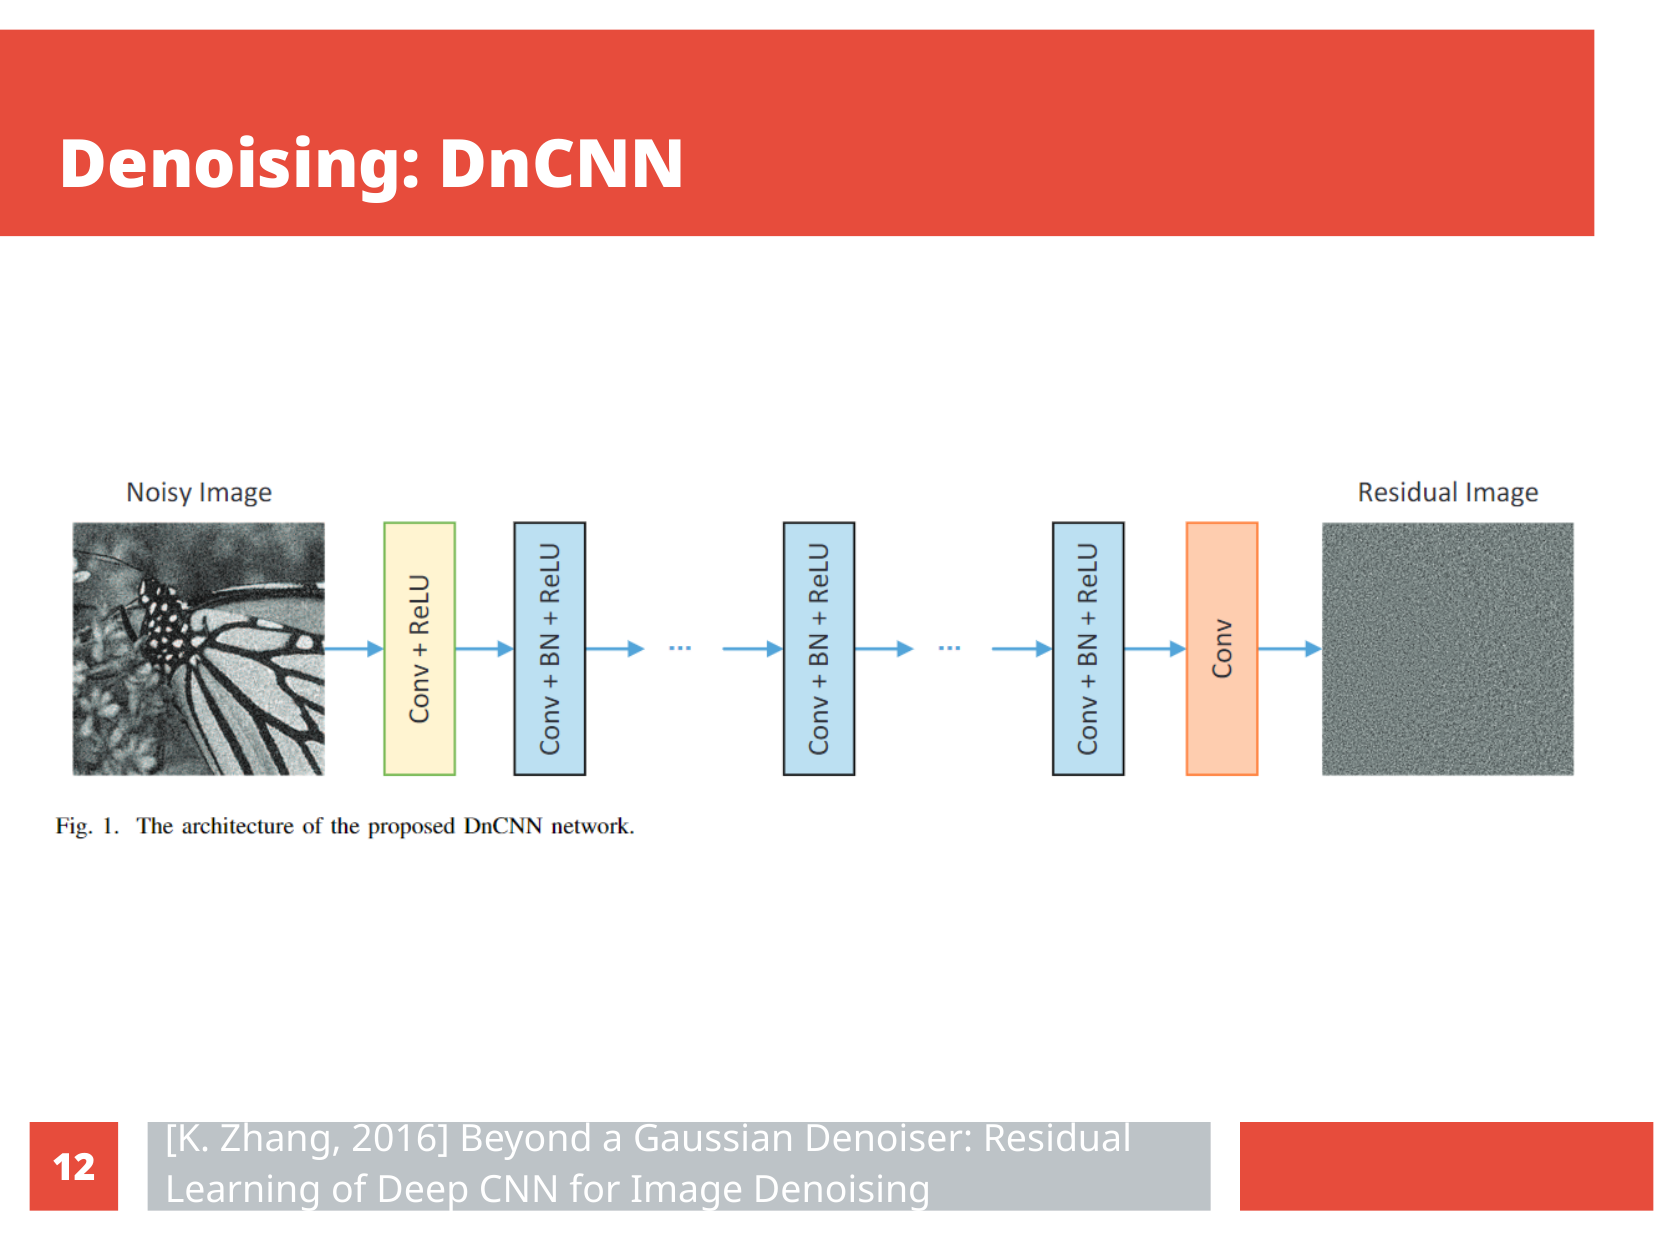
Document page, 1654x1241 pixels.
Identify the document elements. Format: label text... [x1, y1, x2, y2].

picture [45, 464, 1606, 861]
text_box [K. Zhang, 2016] Beyond a Gaussian Denoiser: Residual Learning of Deep CNN for Image Denoising [150, 1107, 1201, 1218]
title Denoising: DnCNN [59, 59, 1595, 207]
